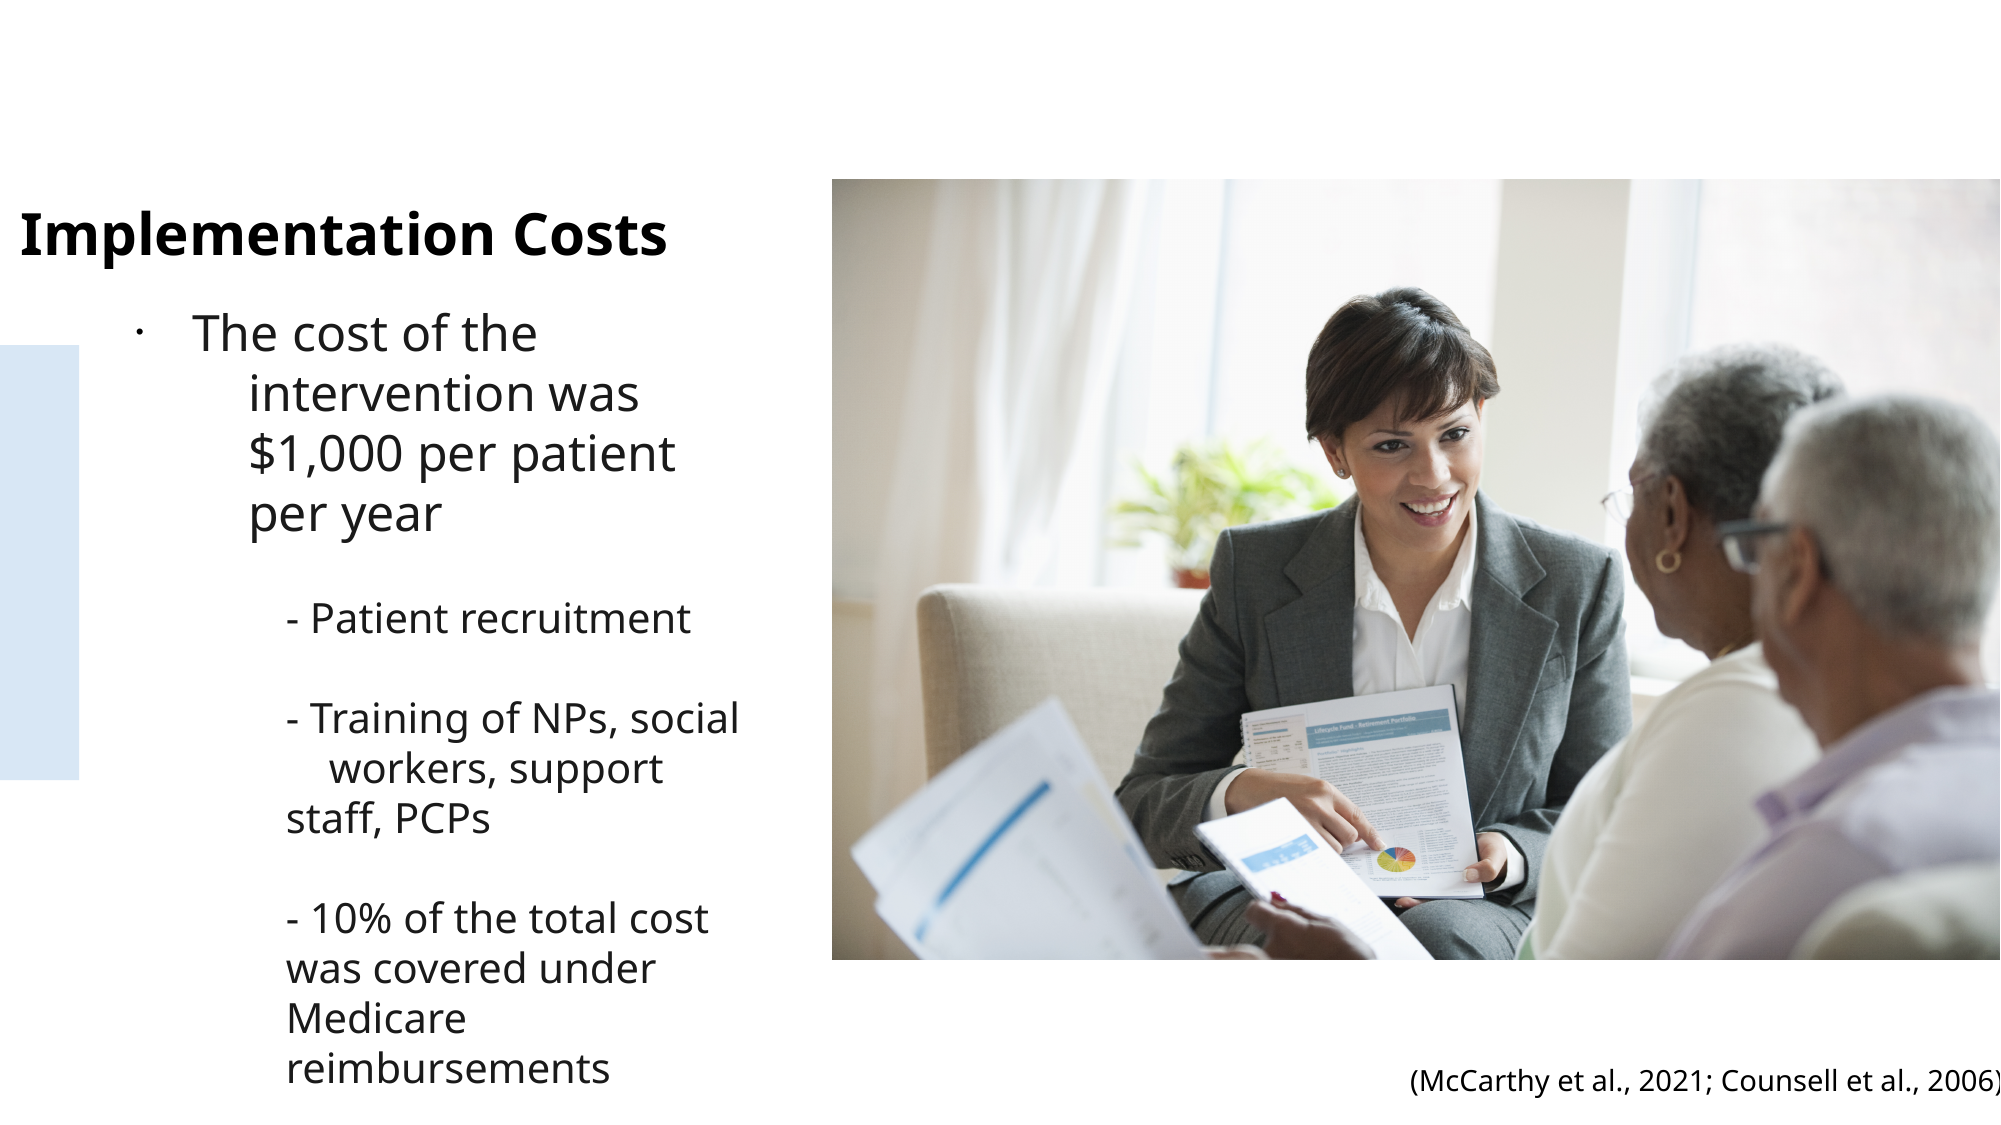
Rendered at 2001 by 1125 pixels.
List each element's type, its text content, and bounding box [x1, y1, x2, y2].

text_box [0, 345, 79, 780]
title Implementation Costs [0, 138, 766, 335]
subtitle The cost of the intervention was $1,000 per patient per year - Patient recruitment - Training of NPs, social workers, support staff, PCPs - 10% of the total cost was covered under Medicare reimbursements [115, 281, 773, 538]
text_box (McCarthy et al., 2021; Counsell et al., 2006) [1395, 1054, 2000, 1106]
picture [832, 179, 2000, 1074]
